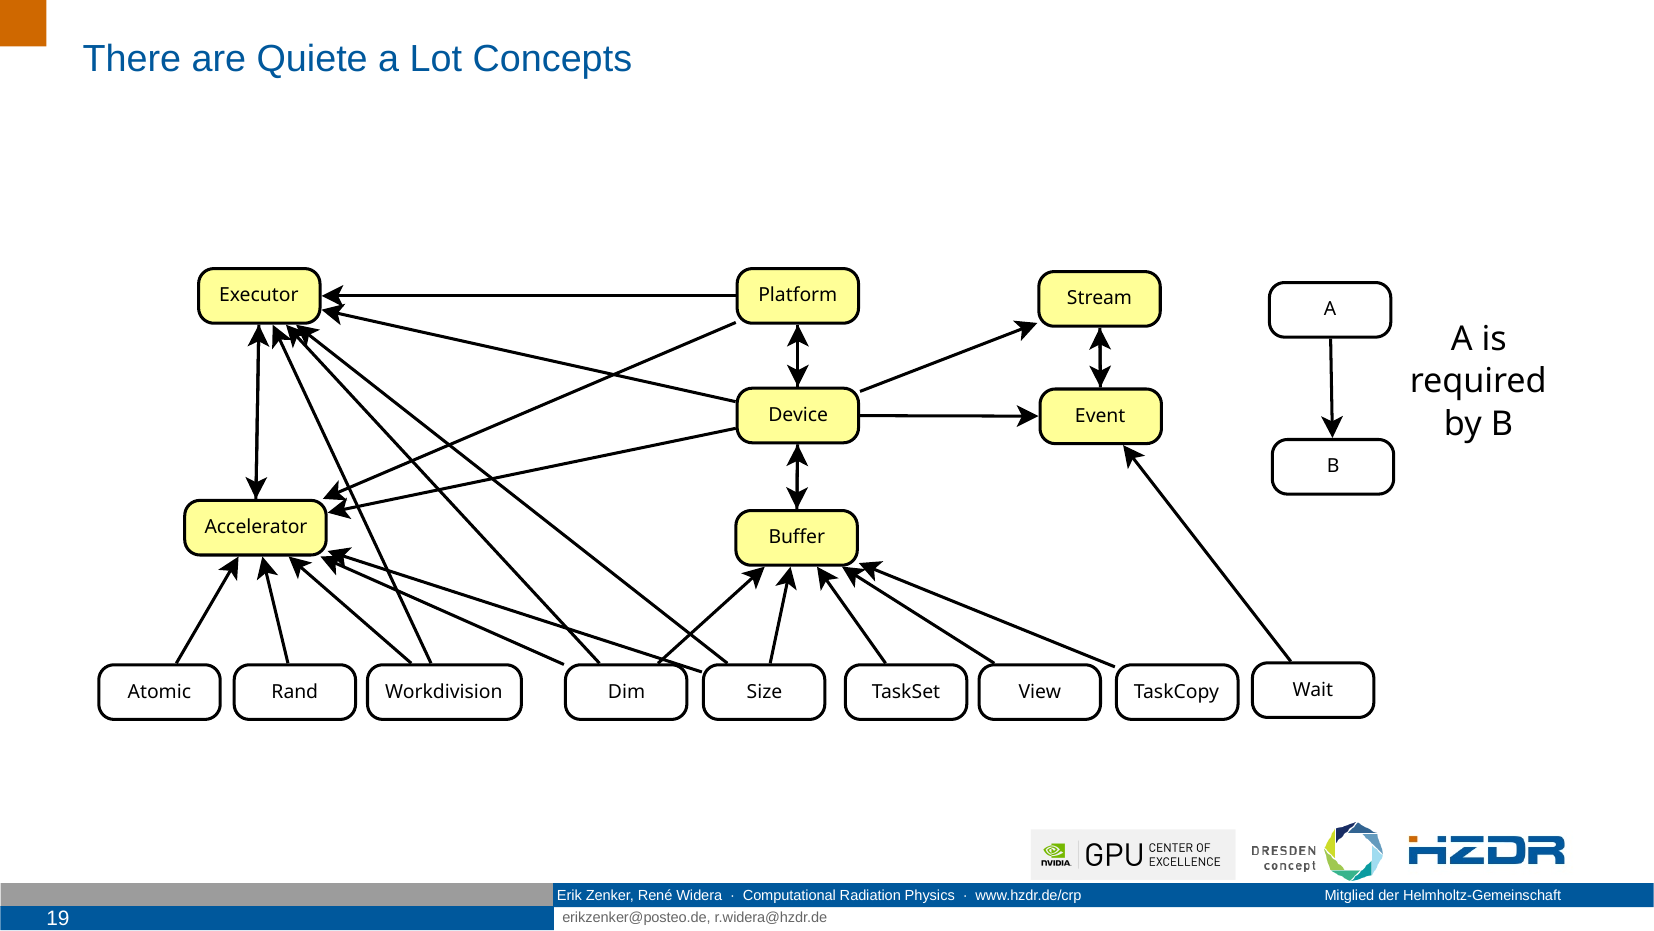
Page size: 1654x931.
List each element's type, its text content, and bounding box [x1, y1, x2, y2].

picture [1252, 822, 1383, 881]
picture [82, 266, 1571, 723]
picture [1386, 819, 1582, 881]
title There are Quiete a Lot Concepts [82, 36, 1571, 143]
picture [1017, 815, 1249, 894]
